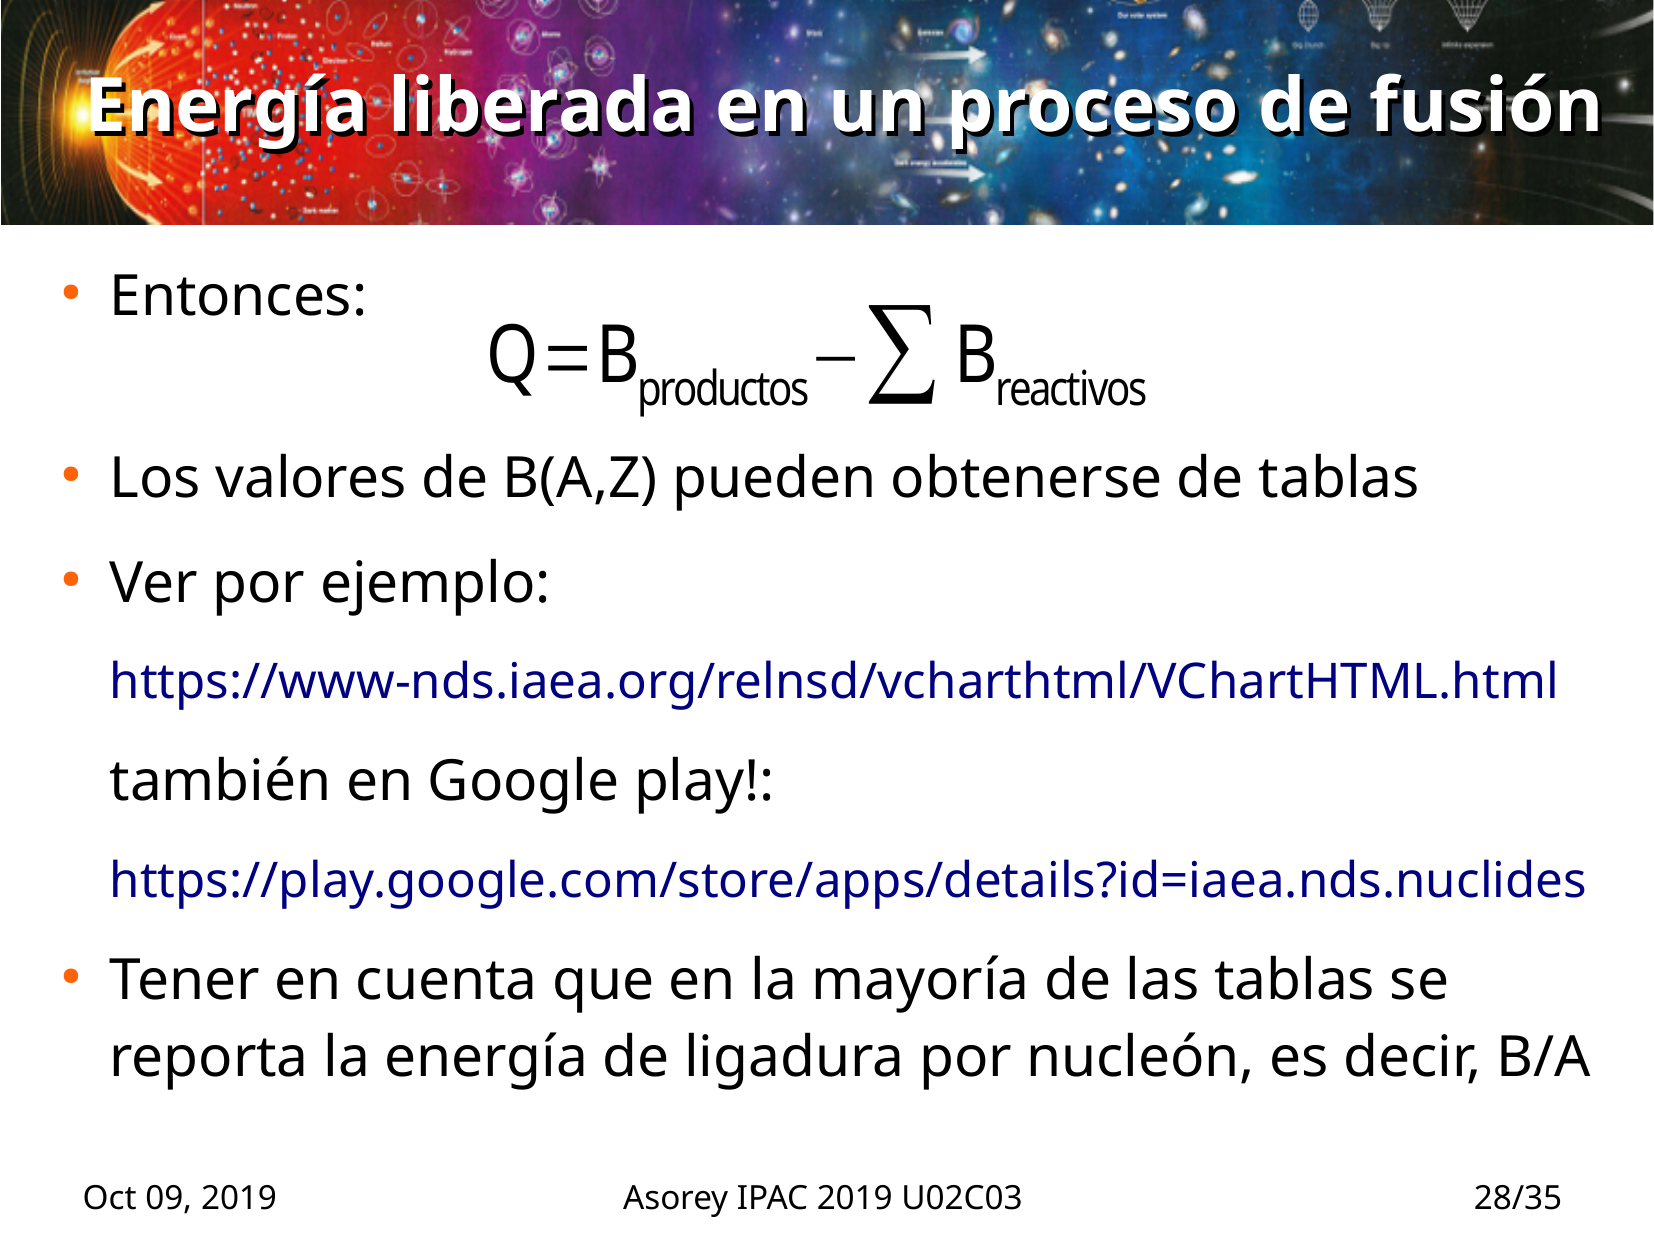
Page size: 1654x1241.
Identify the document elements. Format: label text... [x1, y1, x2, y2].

title Energía liberada en un proceso de fusión [45, 15, 1606, 191]
chart [480, 300, 1153, 418]
picture [1, 0, 1654, 225]
list Entonces: Los valores de B(A,Z) pueden obtenerse de tablas Ver por ejemplo: https://www-nds.iaea.org/relnsd/vcharthtml/VChartHTML.html también en Google play!: https://play.google.com/store/apps/details?id=iaea.nds.nuclides Tener en cuenta que en la mayoría de las tablas se reporta la energía de ligadura por nucleón, es decir, B/A [45, 255, 1606, 1156]
